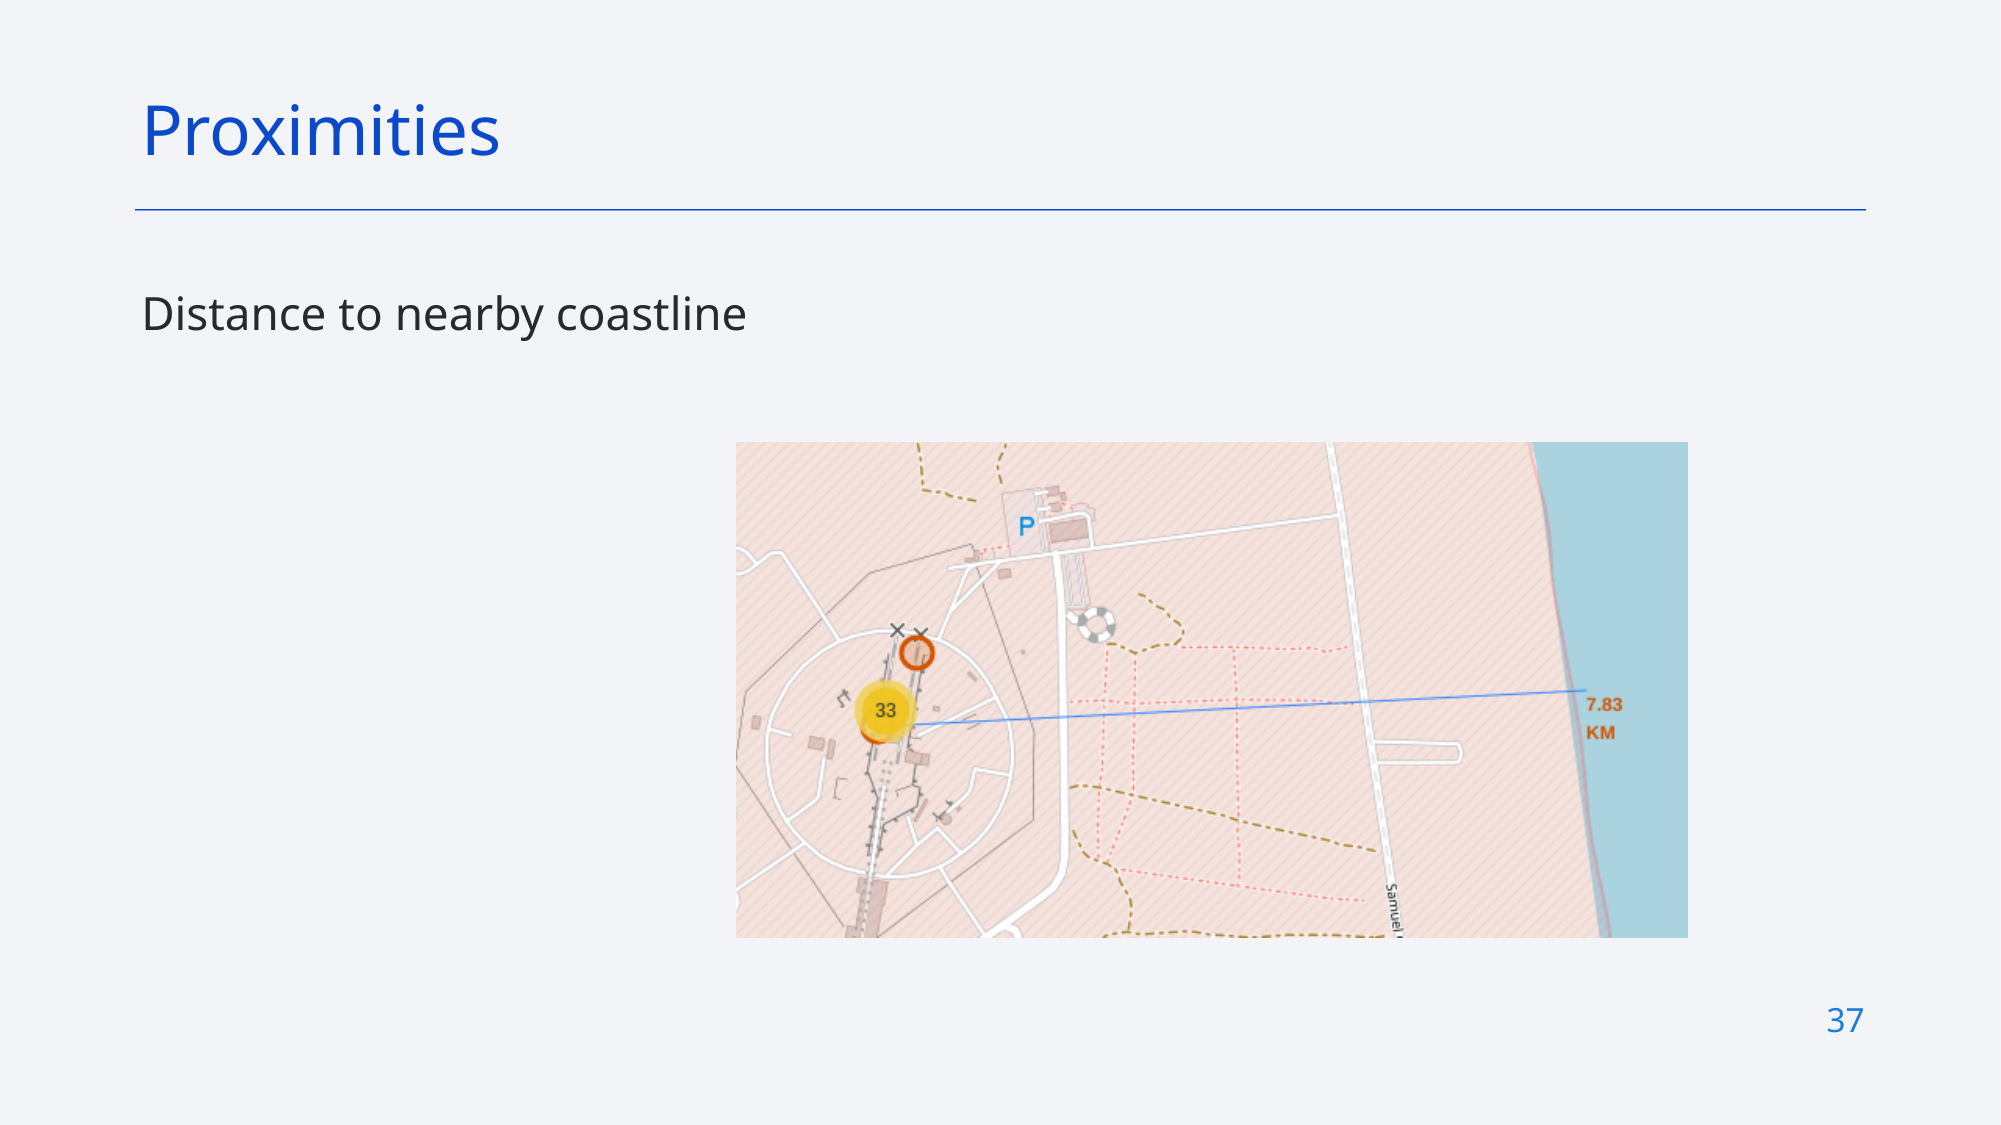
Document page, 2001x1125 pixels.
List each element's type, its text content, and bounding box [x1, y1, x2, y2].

slide_number <number> [1429, 988, 1880, 1055]
picture [0, 0, 2001, 1125]
list Distance to nearby coastline [126, 277, 1537, 986]
text_box Proximities [126, 88, 1852, 179]
